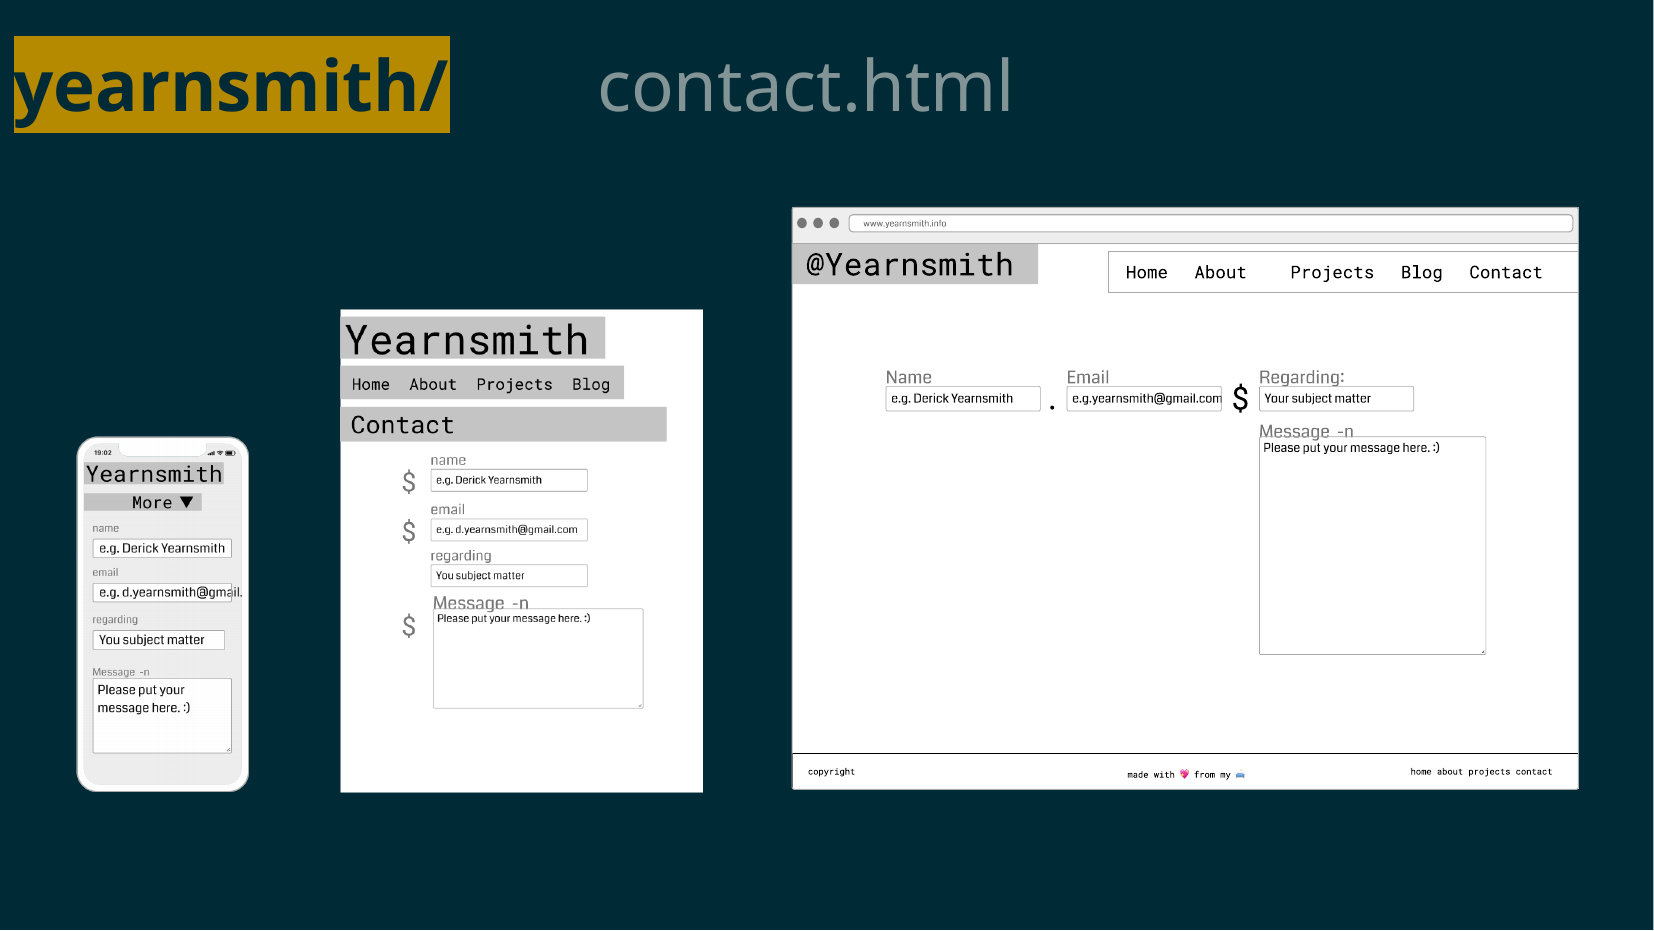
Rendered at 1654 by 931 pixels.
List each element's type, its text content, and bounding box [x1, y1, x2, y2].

picture [341, 310, 702, 792]
title contact.html [597, 0, 1363, 172]
title Yearnsmith/ [13, 40, 553, 128]
picture [792, 207, 1578, 789]
picture [77, 437, 248, 791]
